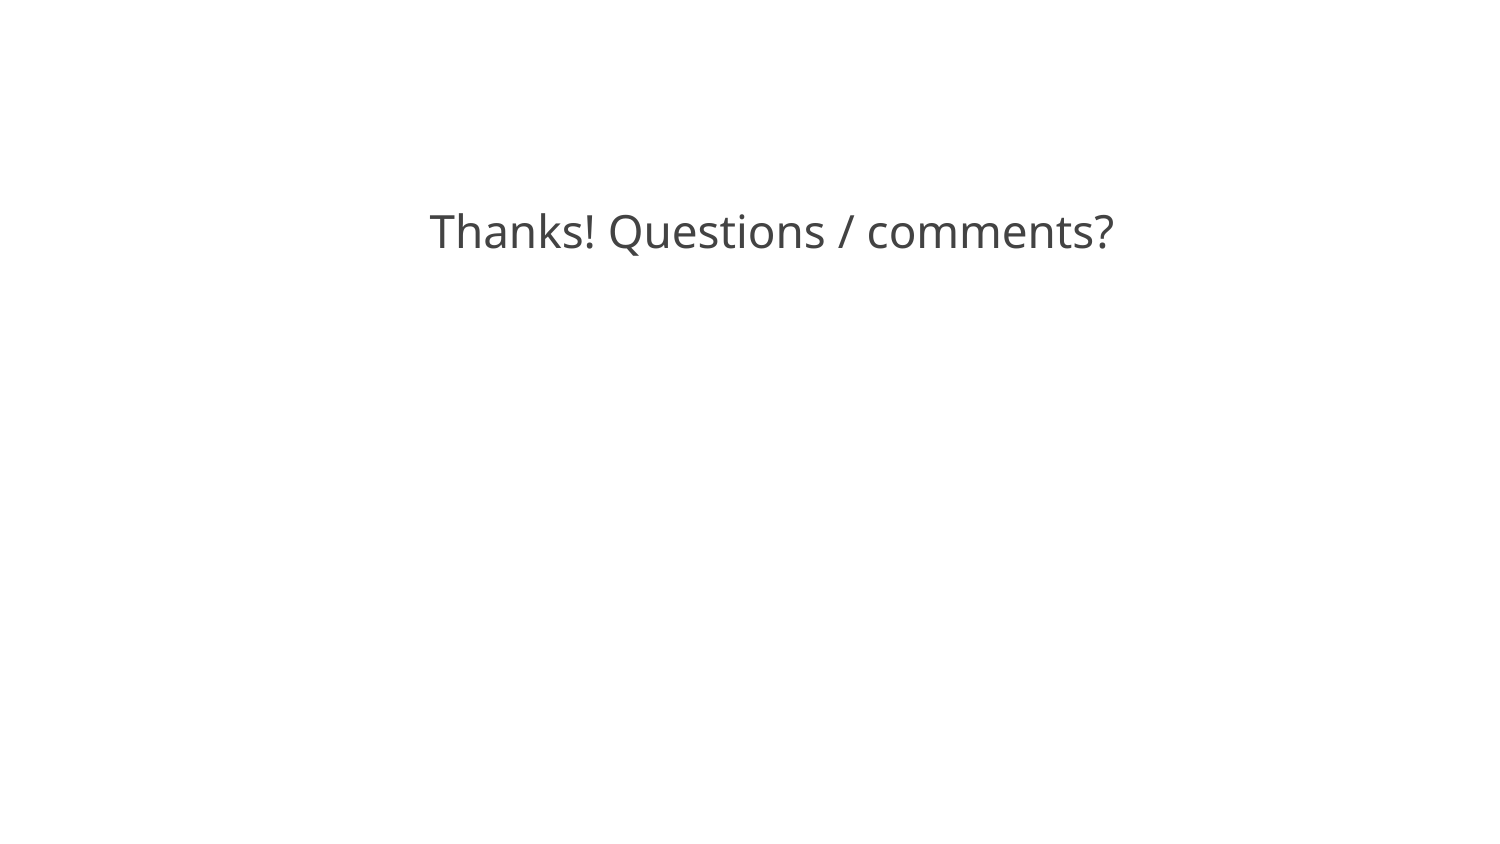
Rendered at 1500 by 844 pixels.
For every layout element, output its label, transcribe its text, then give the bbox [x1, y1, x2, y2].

text_box Thanks! Questions / comments? [51, 187, 1494, 832]
